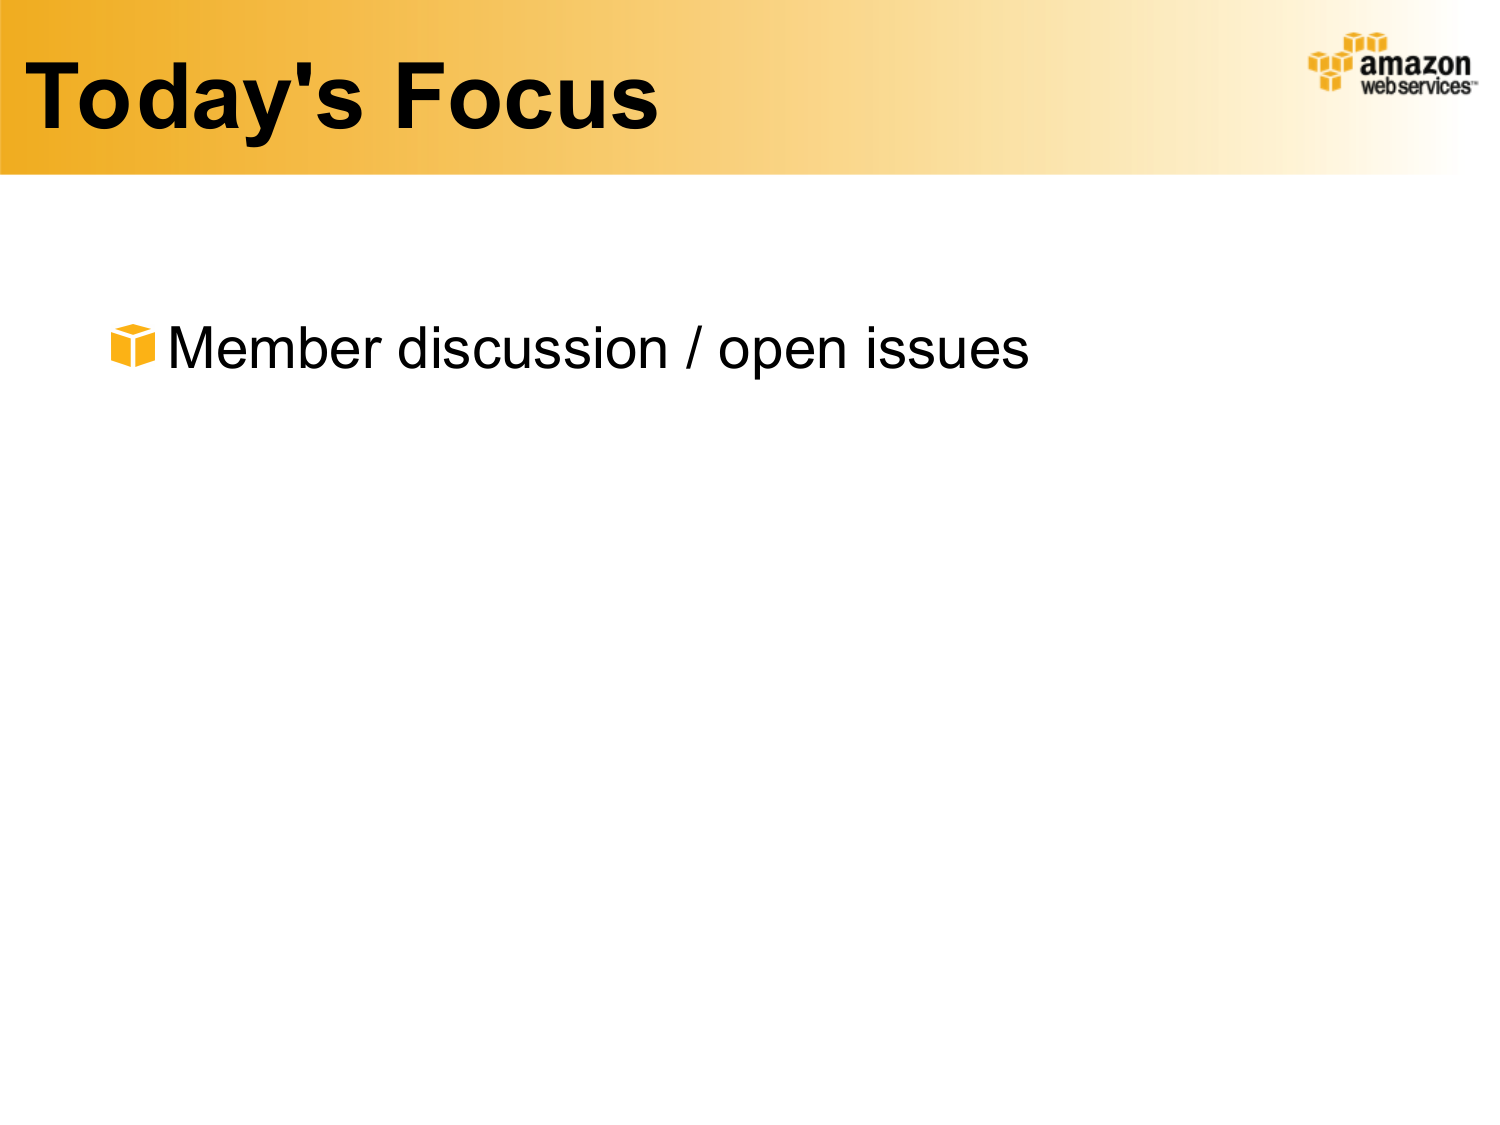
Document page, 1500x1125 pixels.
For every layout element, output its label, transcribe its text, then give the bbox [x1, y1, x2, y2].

title Today's Focus [2, 0, 1278, 185]
picture [0, 0, 1500, 1125]
list Member discussion / open issues [90, 299, 1426, 886]
